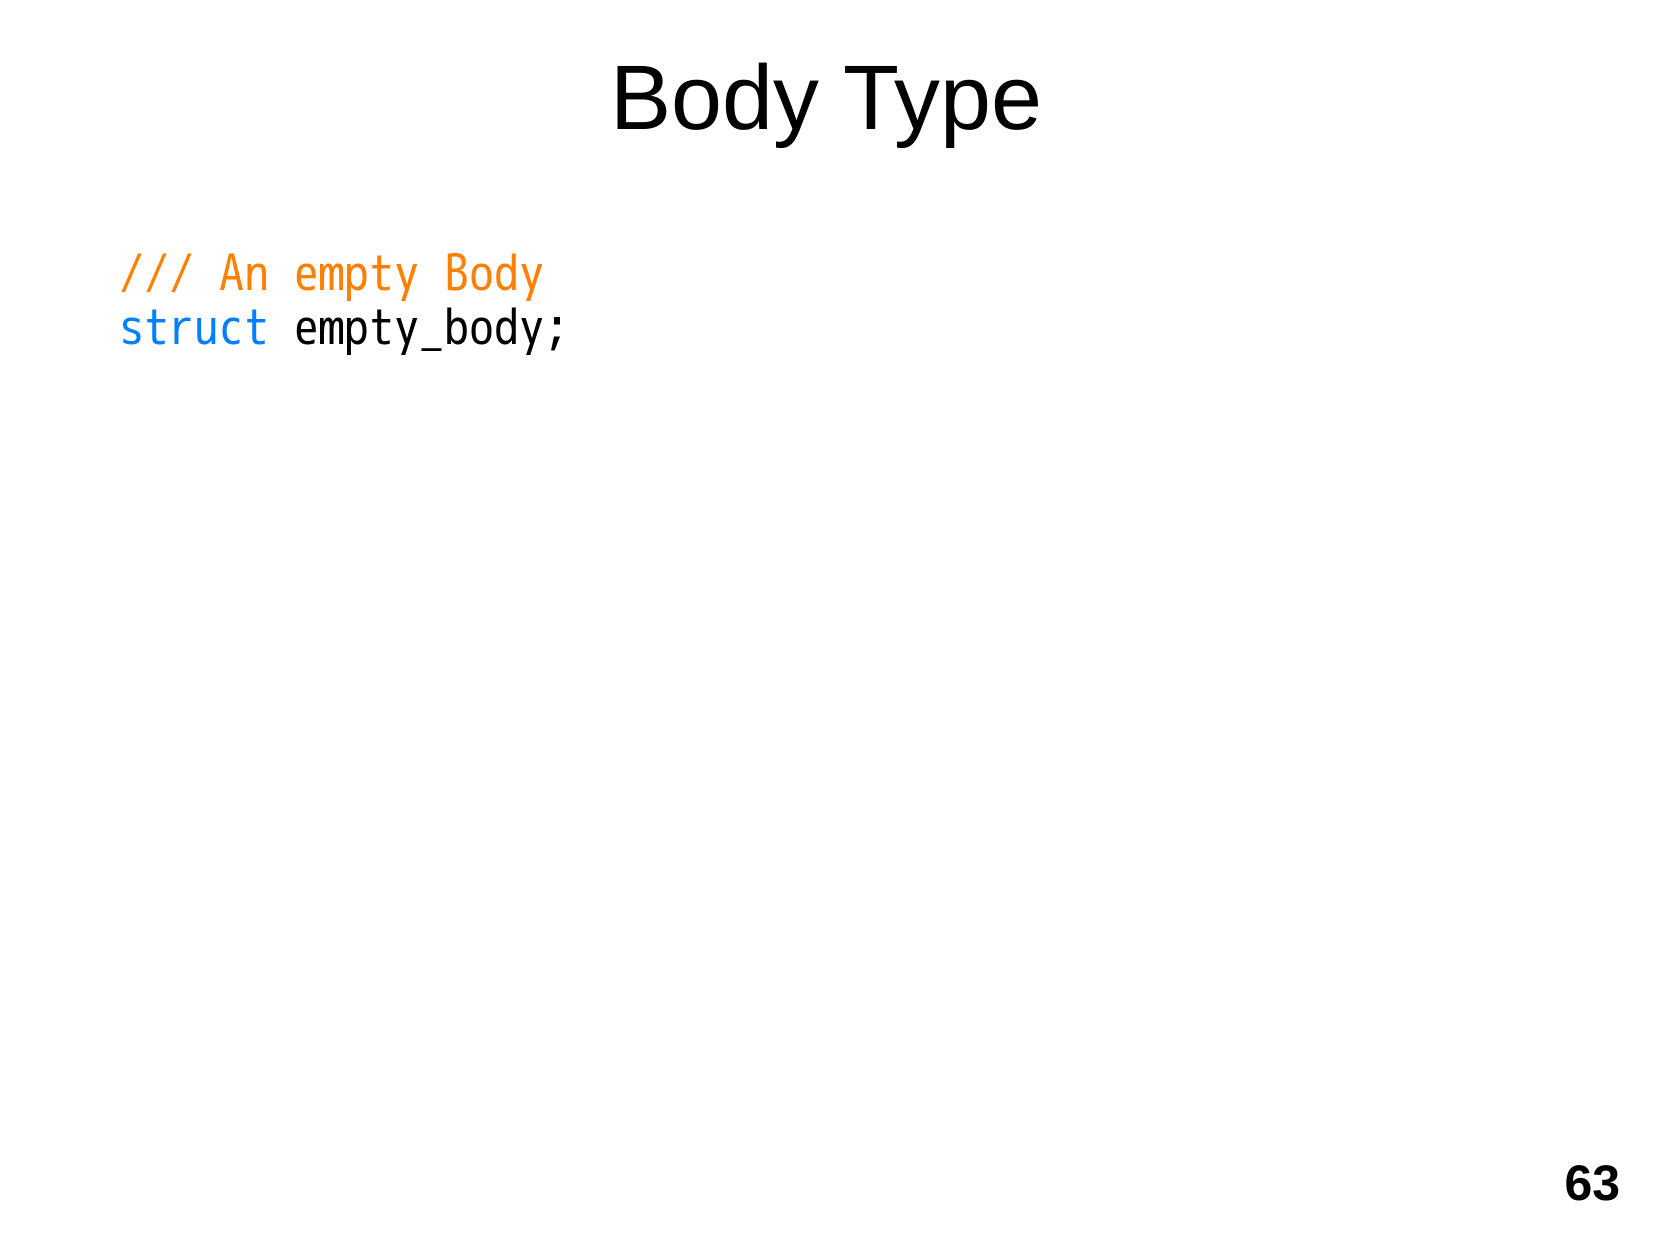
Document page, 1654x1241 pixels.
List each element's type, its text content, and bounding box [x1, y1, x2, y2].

title Body Type [82, 15, 1571, 181]
text_box /// An empty Body struct empty_body; [104, 240, 1575, 1124]
